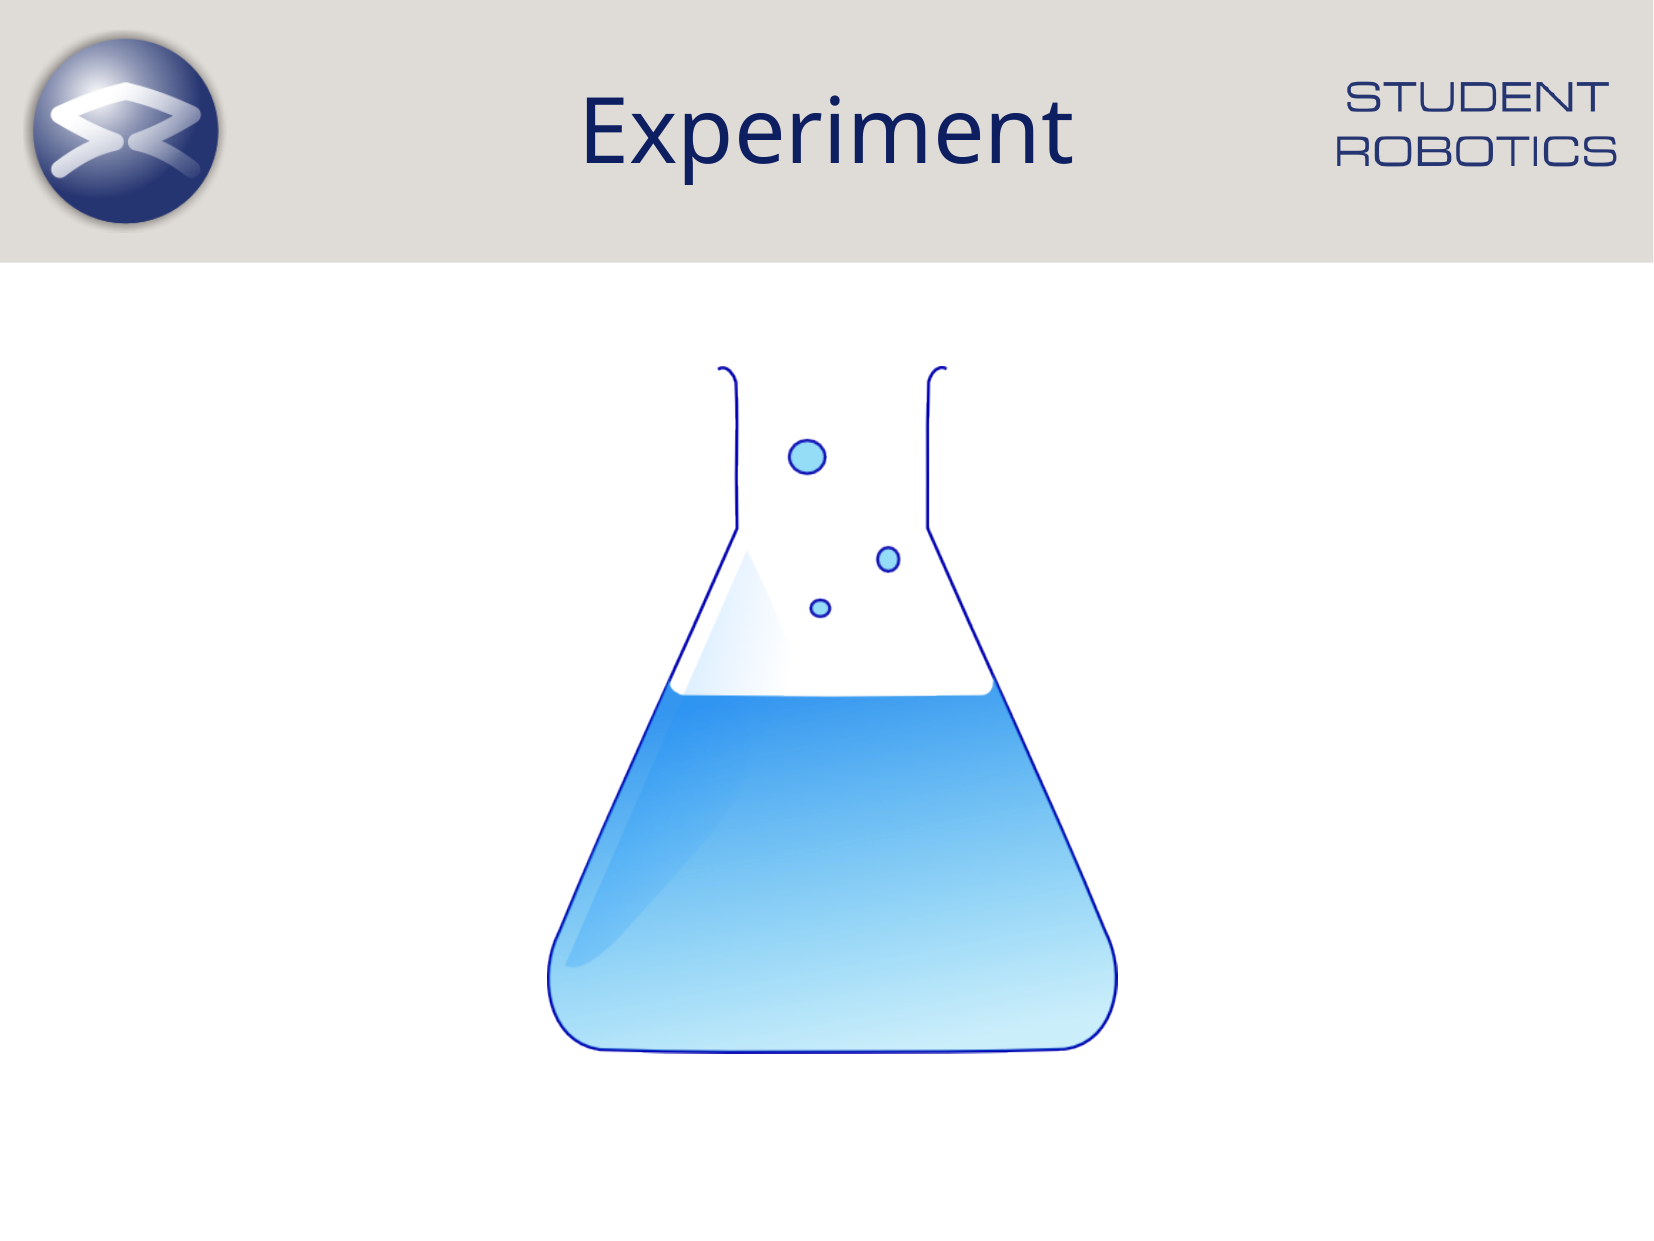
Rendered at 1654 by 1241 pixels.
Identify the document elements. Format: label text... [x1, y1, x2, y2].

title Experiment [82, 0, 1571, 257]
picture [9, 19, 82, 245]
picture [1571, 68, 1633, 174]
picture [547, 366, 1118, 1054]
